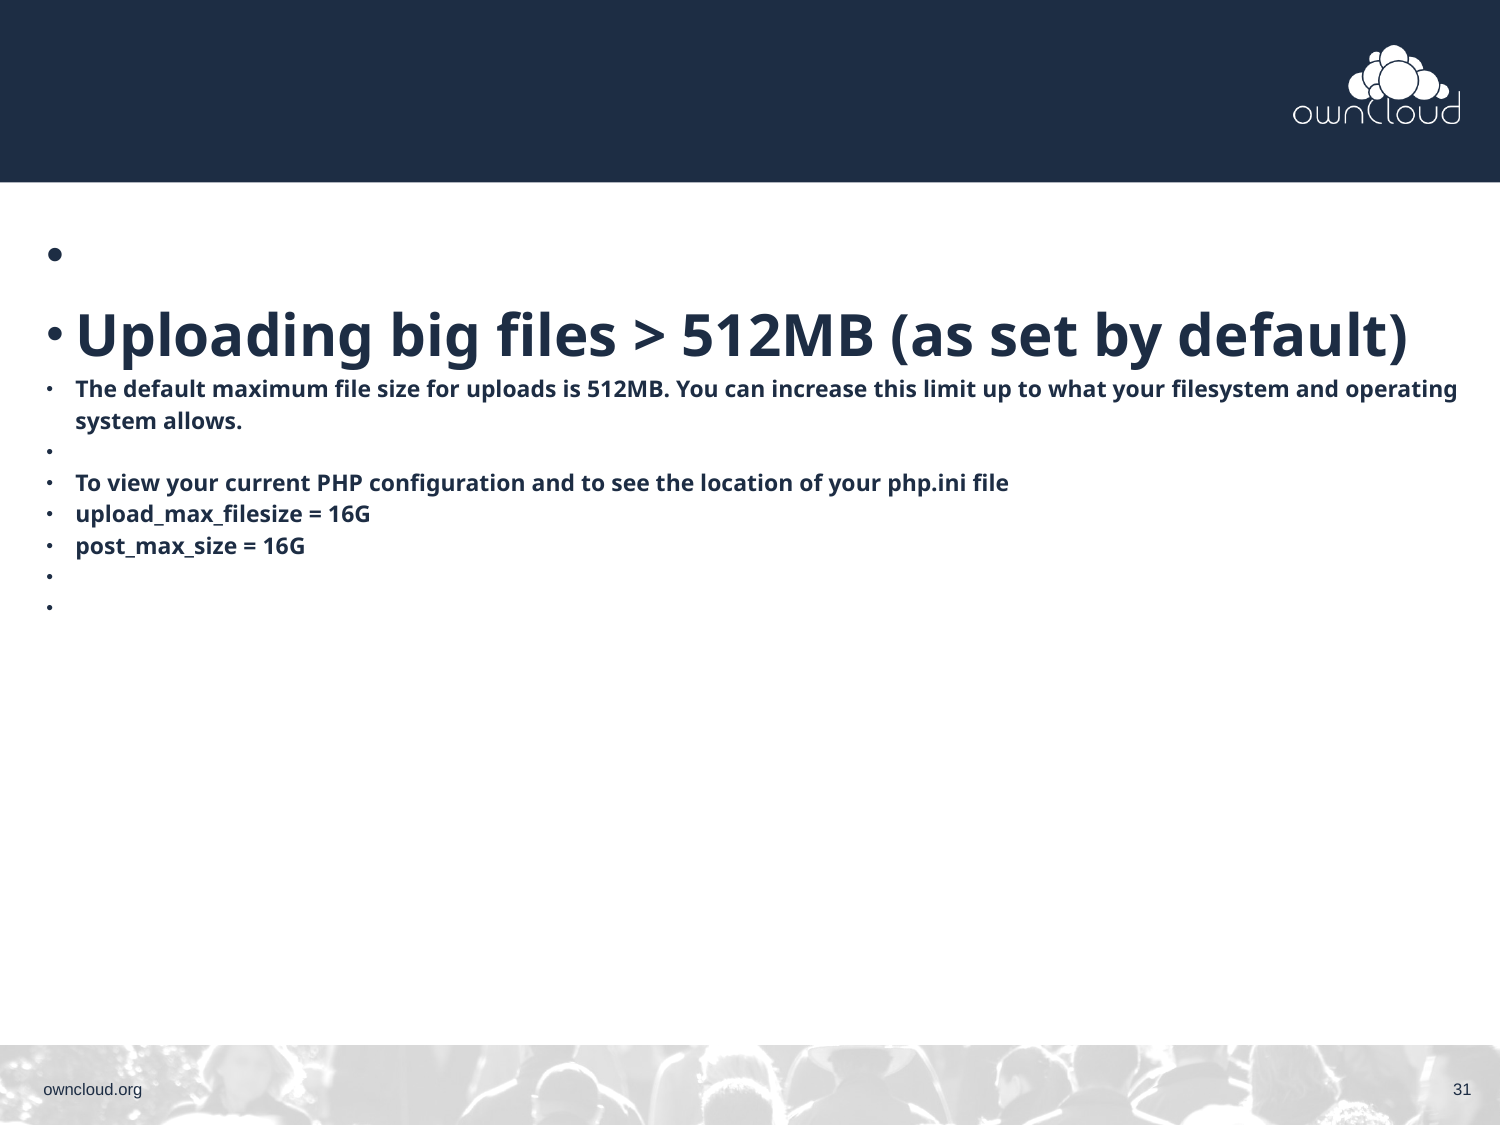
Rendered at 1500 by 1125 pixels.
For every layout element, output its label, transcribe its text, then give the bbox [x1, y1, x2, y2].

picture [0, 1045, 1500, 1125]
picture [1293, 45, 1460, 124]
list Uploading big files > 512MB (as set by default) The default maximum file size for uploads is 512MB. You can increase this limit up to what your filesystem and operating system allows. To view your current PHP configuration and to see the location of your php.ini file upload_max_filesize = 16G post_max_size = 16G [46, 214, 1465, 1026]
